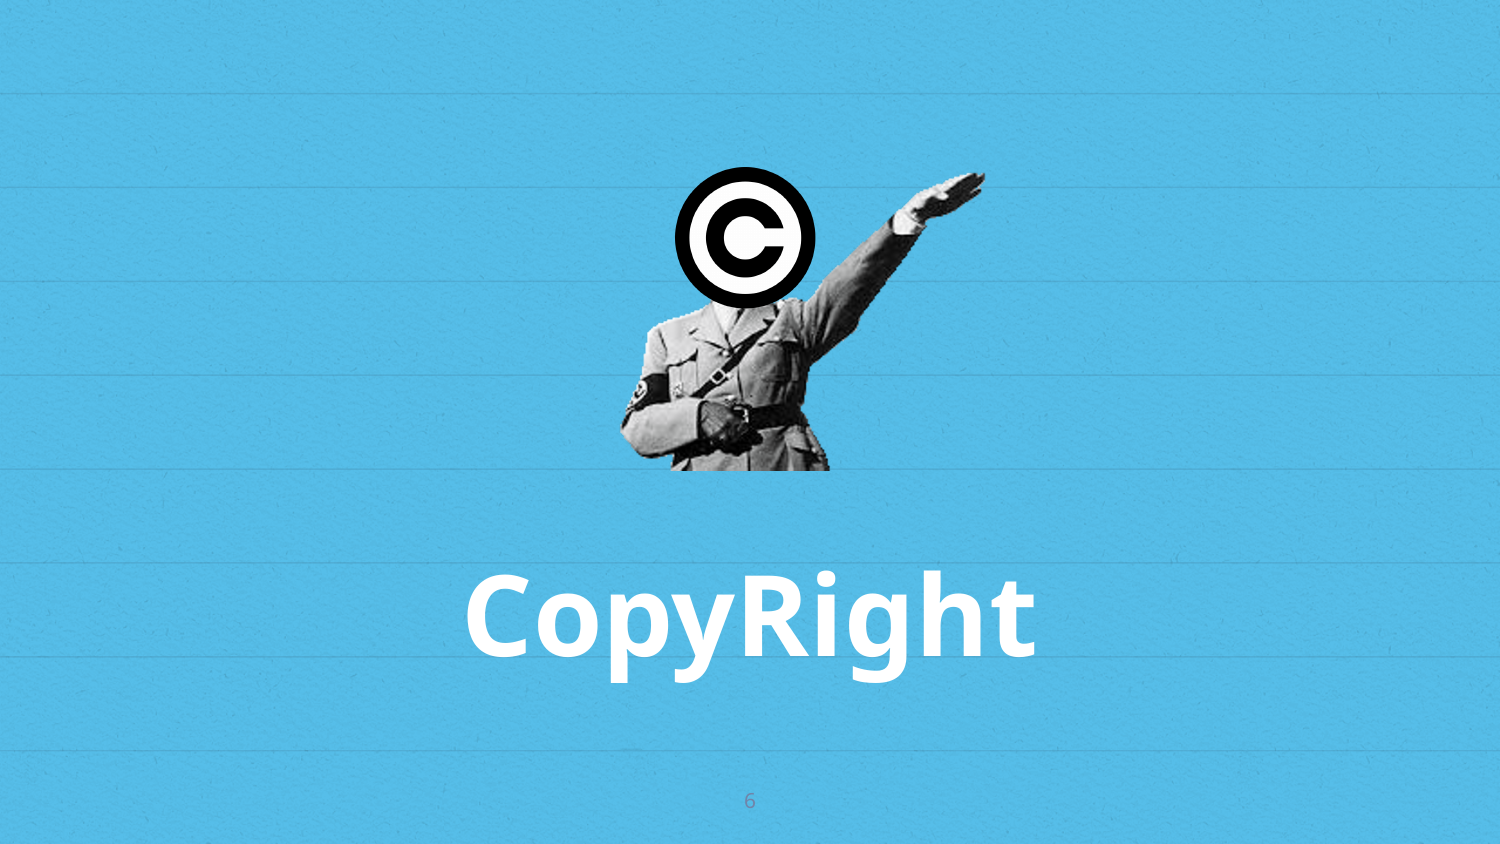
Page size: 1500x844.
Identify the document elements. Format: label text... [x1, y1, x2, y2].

title CopyRight [245, 542, 1255, 681]
picture [0, 0, 1500, 844]
slide_number <number> [705, 779, 795, 825]
